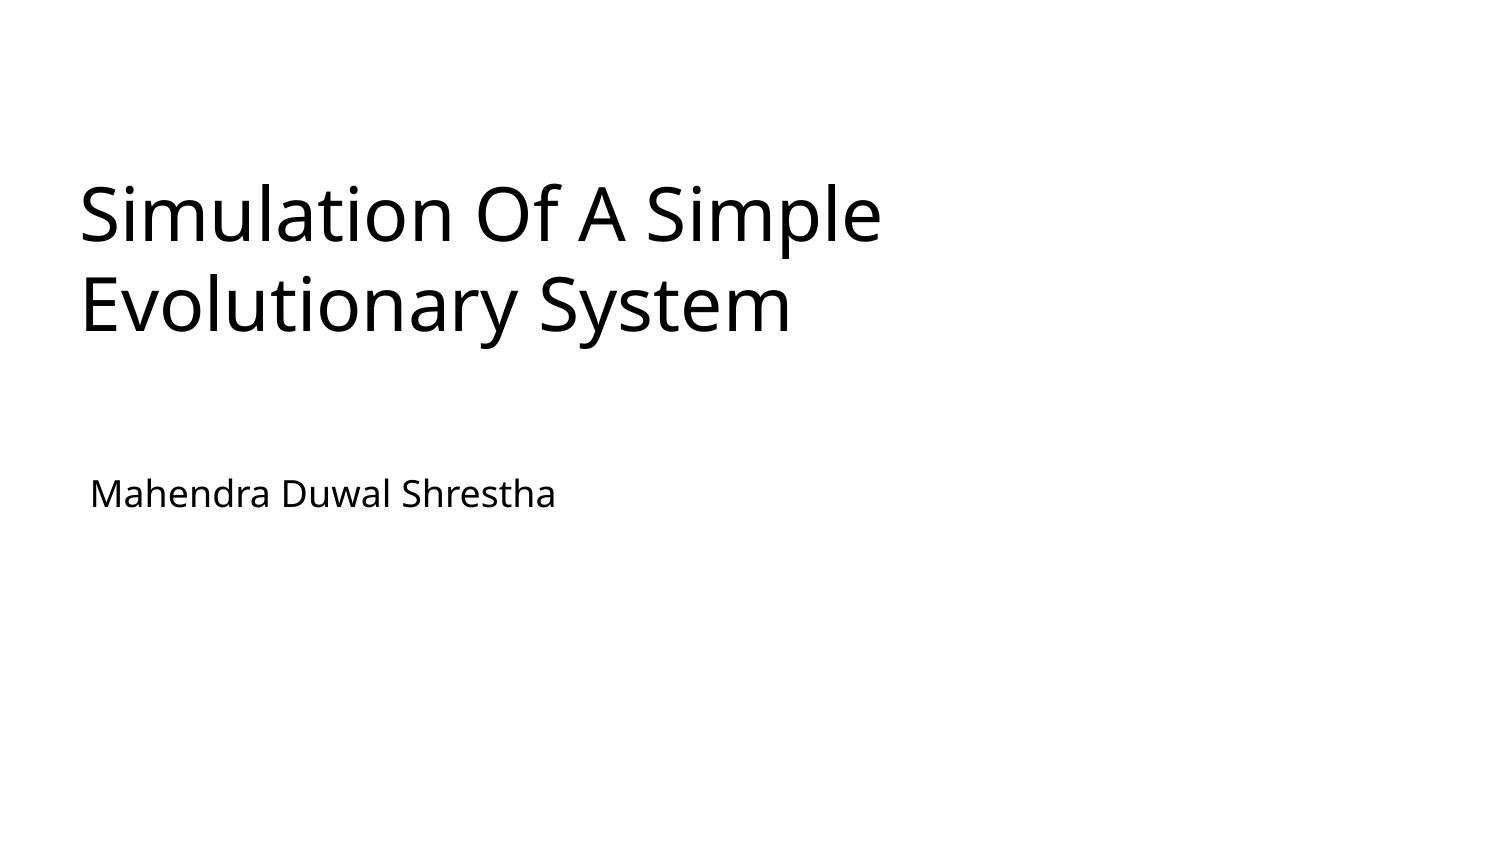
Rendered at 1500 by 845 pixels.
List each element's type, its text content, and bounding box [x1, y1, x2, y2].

subtitle Mahendra Duwal Shrestha [74, 455, 746, 527]
title Simulation Of A Simple Evolutionary System [64, 165, 1017, 452]
